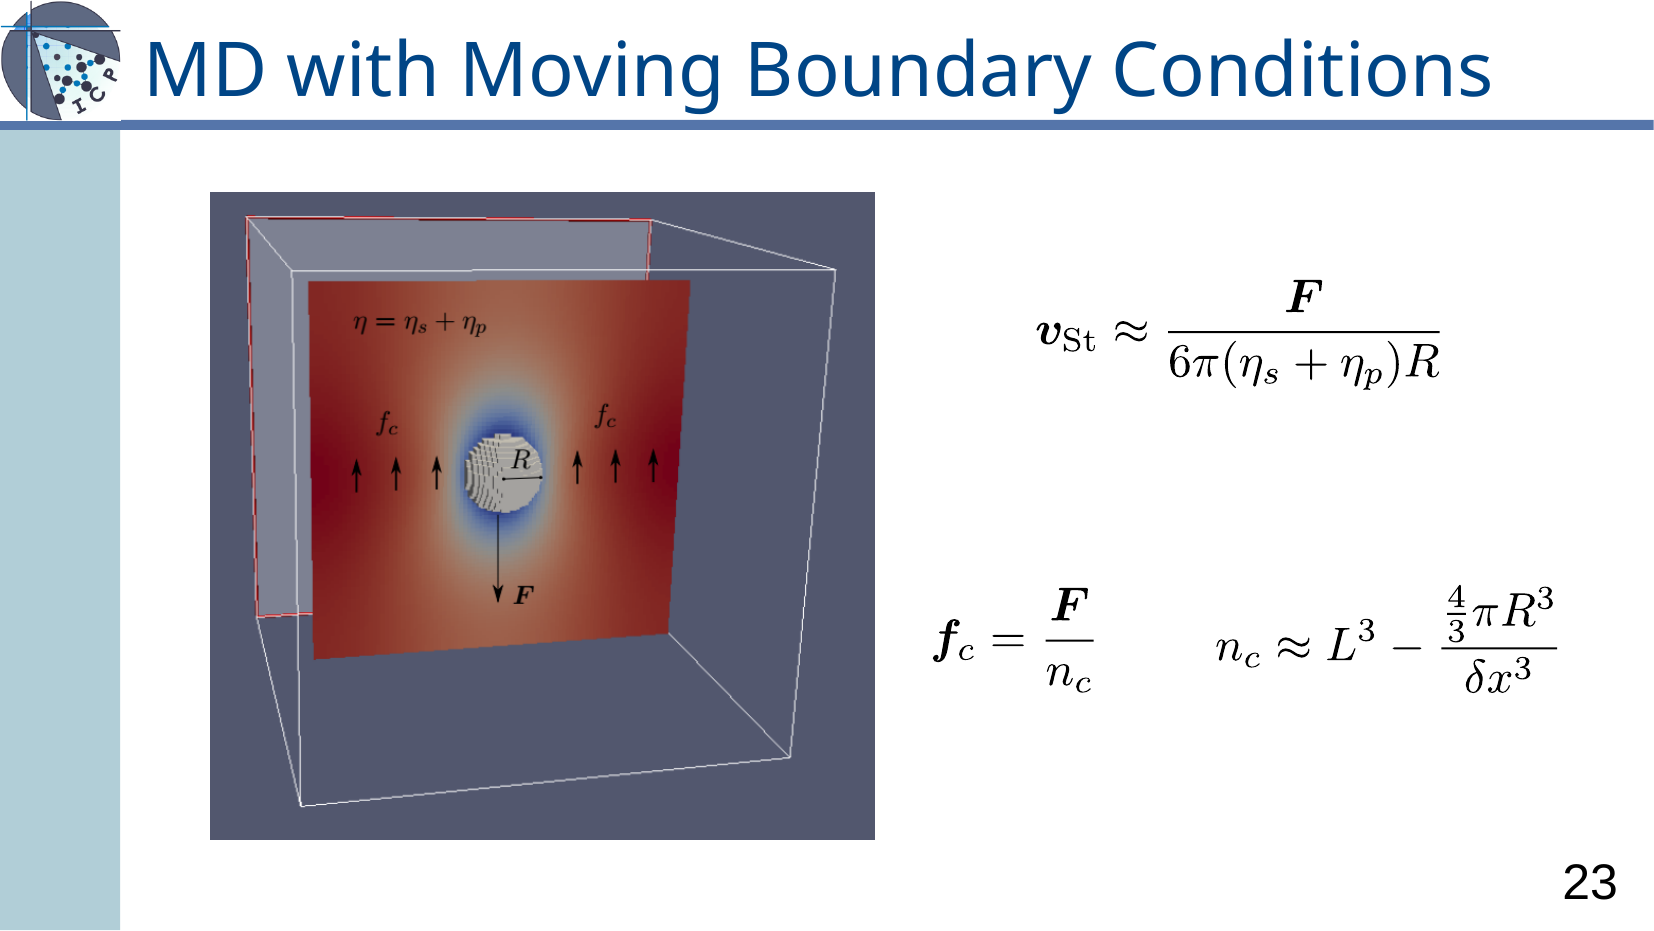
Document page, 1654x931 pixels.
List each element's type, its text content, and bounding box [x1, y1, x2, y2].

text_box [930, 587, 1094, 693]
picture [210, 192, 875, 840]
text_box [1035, 279, 1440, 390]
title MD with Moving Boundary Conditions [135, 0, 1636, 121]
text_box [1215, 584, 1558, 694]
picture [0, 0, 121, 121]
